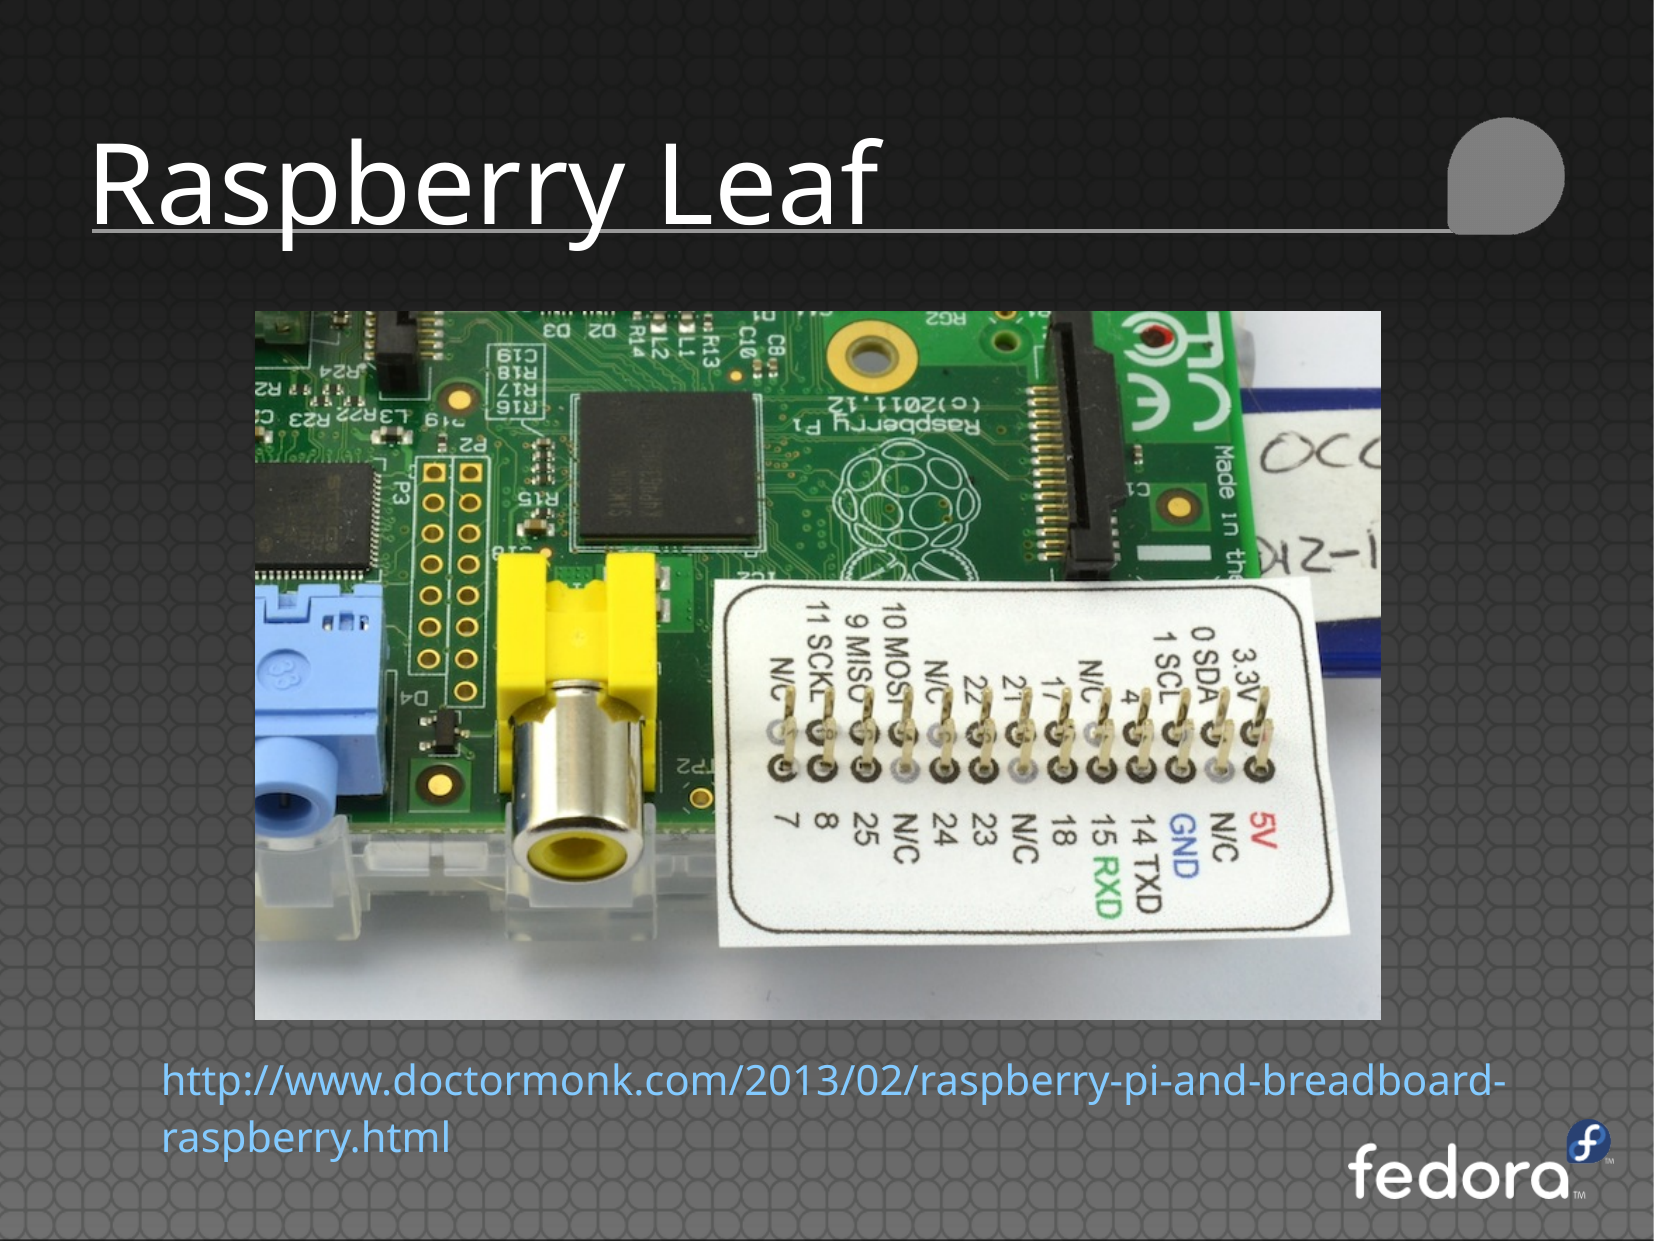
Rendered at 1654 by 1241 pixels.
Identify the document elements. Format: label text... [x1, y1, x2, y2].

list http://www.doctormonk.com/2013/02/raspberry-pi-and-breadboard-raspberry.html [90, 1050, 1579, 1241]
title Raspberry Leaf [86, 112, 1576, 249]
picture [0, 0, 1654, 1241]
